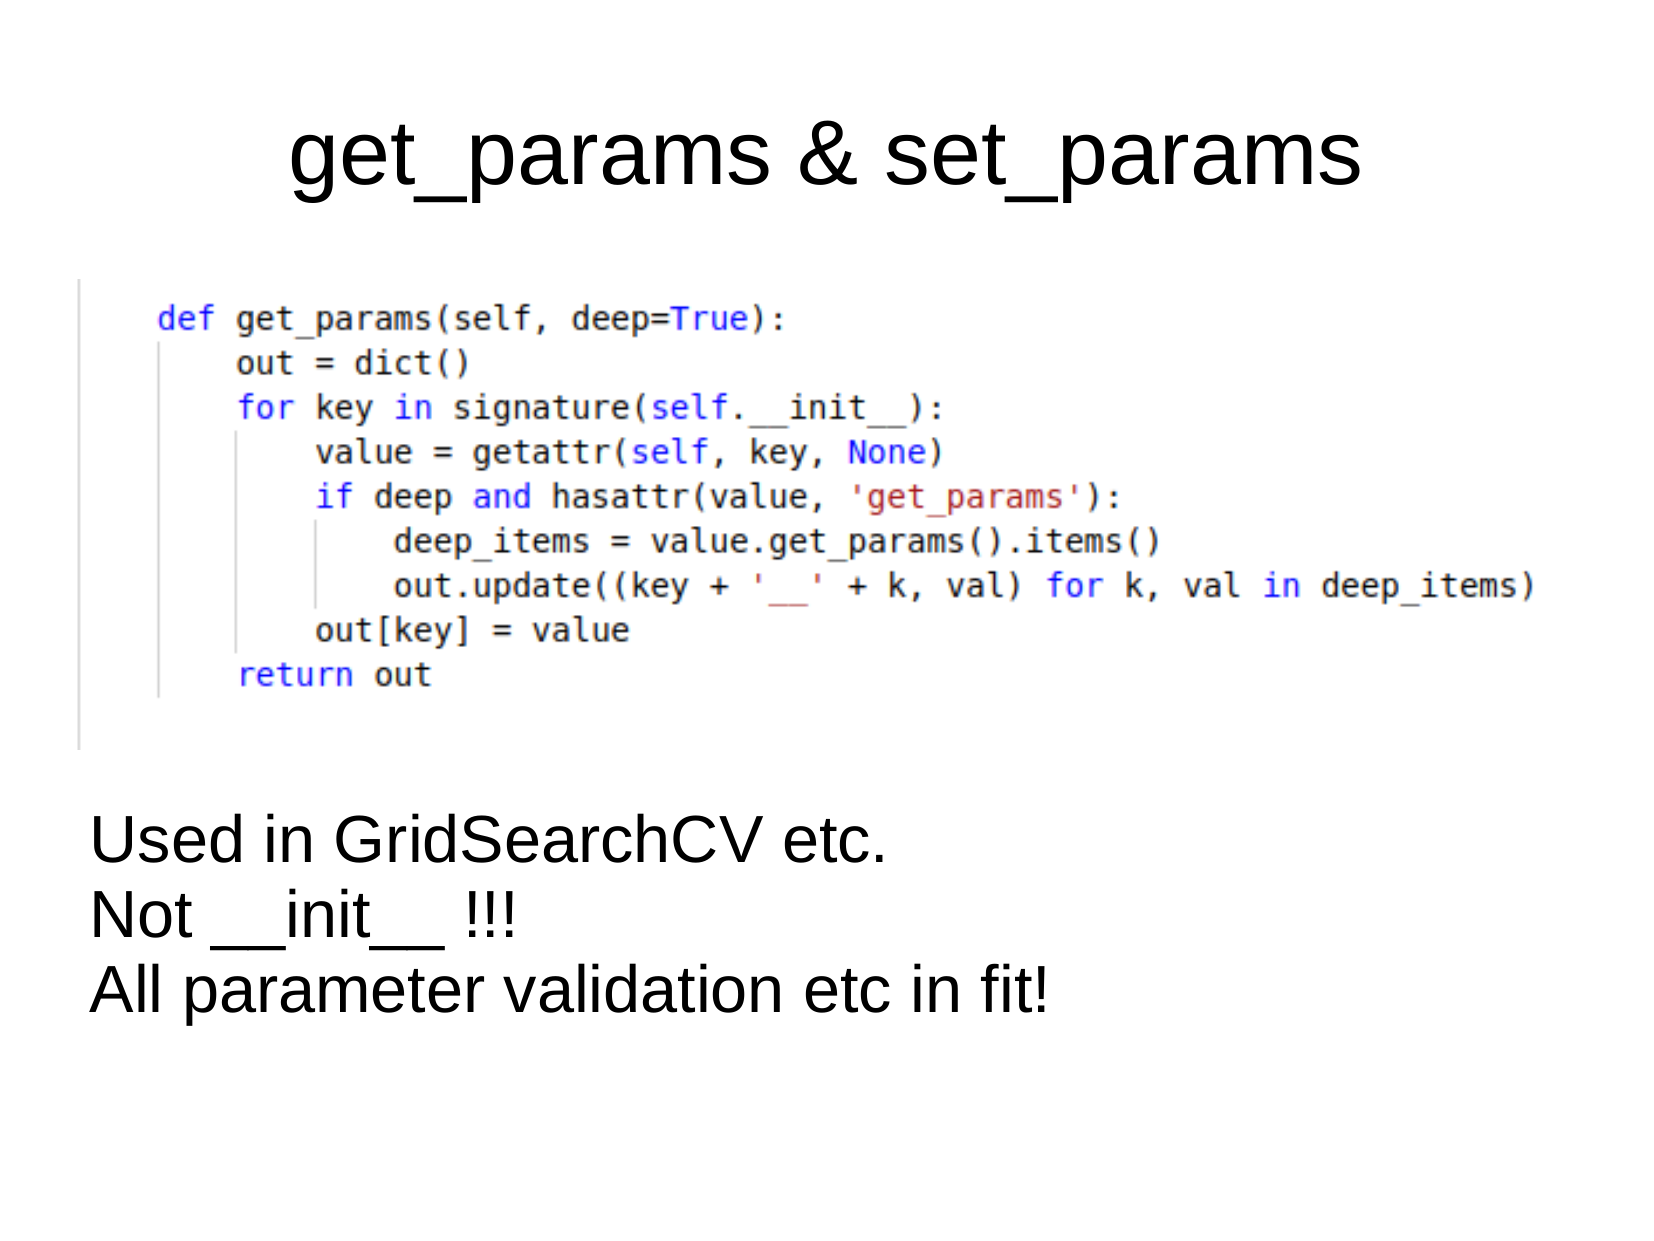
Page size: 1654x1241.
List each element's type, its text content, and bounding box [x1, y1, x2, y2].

text_box Used in GridSearchCV etc. Not __init__ !!! All parameter validation etc in fit! [75, 795, 1591, 1141]
title get_params & set_params [82, 49, 1571, 257]
picture [55, 279, 1591, 751]
